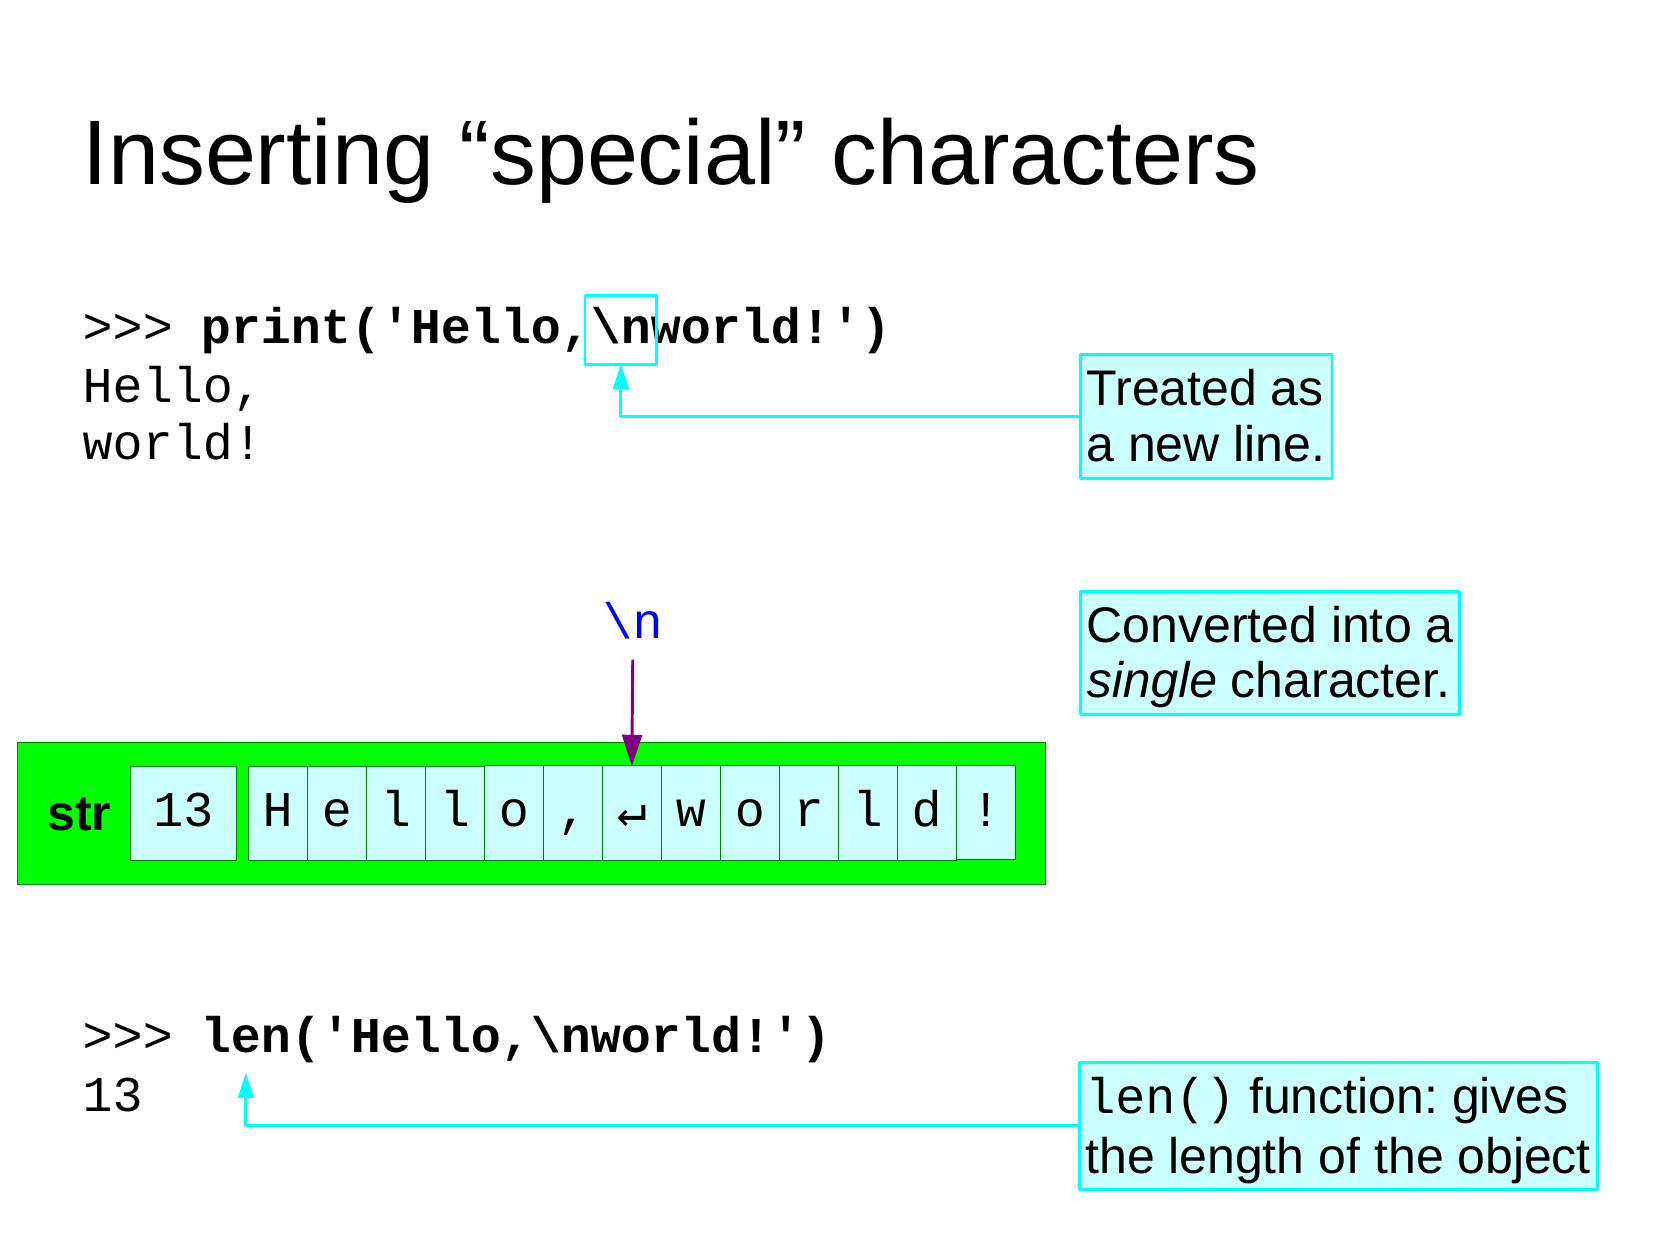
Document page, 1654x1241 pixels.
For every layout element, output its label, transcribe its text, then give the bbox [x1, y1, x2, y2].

text_box len [195, 1004, 285, 1073]
text_box \n [596, 591, 669, 660]
text_box ! [956, 765, 1016, 860]
text_box str [17, 742, 1046, 885]
text_box ↵ [602, 765, 661, 861]
text_box ('Hello,\nworld!') [285, 1004, 838, 1073]
text_box >>> [76, 1004, 179, 1073]
text_box 13 [76, 1063, 149, 1133]
text_box Treated as a new line. [1080, 354, 1332, 479]
text_box \n [585, 295, 657, 365]
text_box r [779, 765, 838, 861]
title Inserting “special” characters [82, 49, 1571, 257]
text_box Converted into a single character. [1080, 591, 1460, 715]
text_box o [484, 765, 543, 861]
text_box print('Hello, [195, 295, 584, 365]
text_box world!') [658, 295, 897, 365]
text_box , [543, 765, 602, 861]
text_box l [838, 765, 897, 861]
text_box l [366, 766, 425, 861]
text_box len() function: gives the length of the object [1079, 1062, 1598, 1190]
text_box Hello, world! [76, 354, 269, 481]
text_box w [661, 765, 720, 861]
text_box o [720, 765, 779, 861]
text_box 13 [130, 766, 237, 861]
text_box d [897, 765, 957, 861]
text_box H [248, 766, 308, 861]
text_box >>> [76, 295, 179, 354]
text_box e [308, 766, 366, 861]
text_box l [425, 766, 484, 861]
